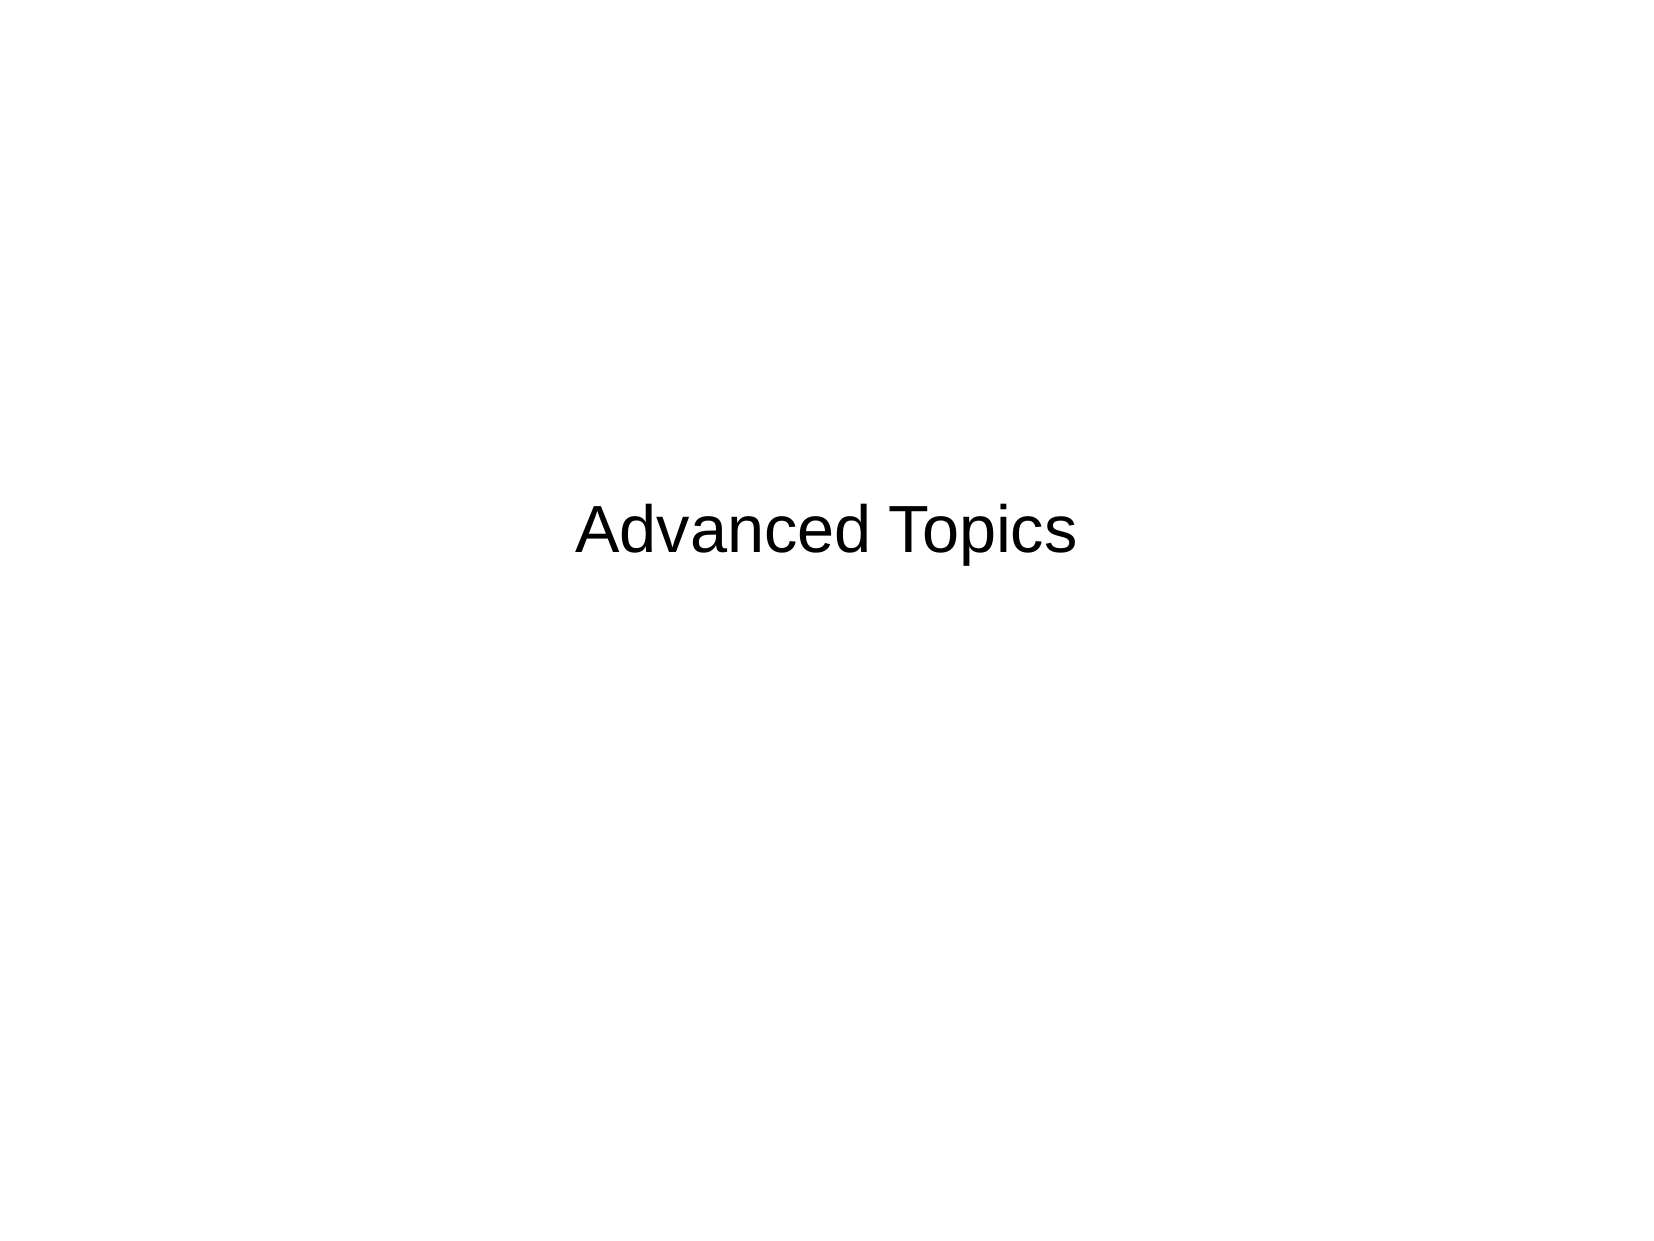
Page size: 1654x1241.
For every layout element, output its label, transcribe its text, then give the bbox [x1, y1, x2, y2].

subtitle Advanced Topics [82, 49, 1571, 1010]
